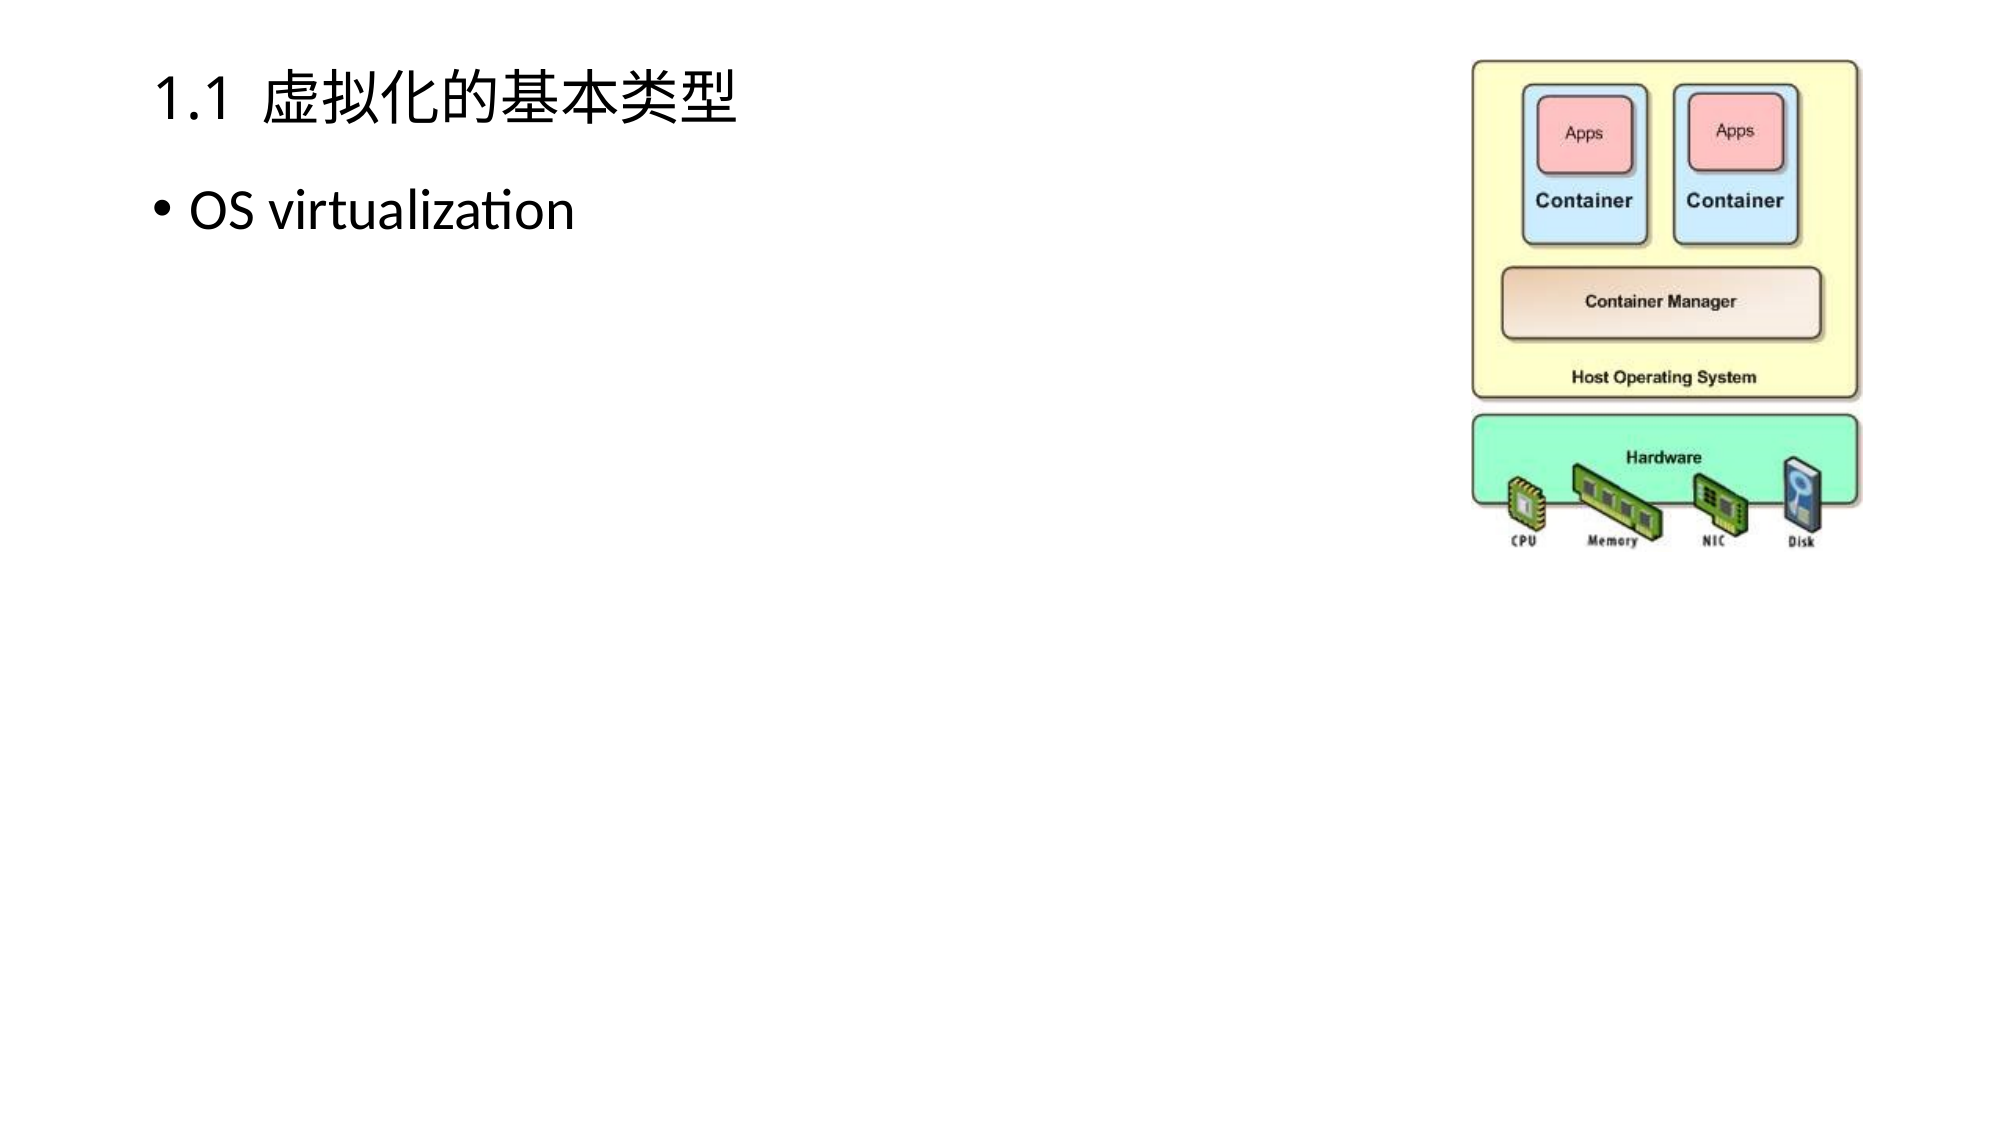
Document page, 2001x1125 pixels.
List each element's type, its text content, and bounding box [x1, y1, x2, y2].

picture [1471, 59, 1863, 552]
list OS virtualization [137, 171, 1863, 1014]
title 1.1 虚拟化的基本类型 [137, 59, 1471, 140]
